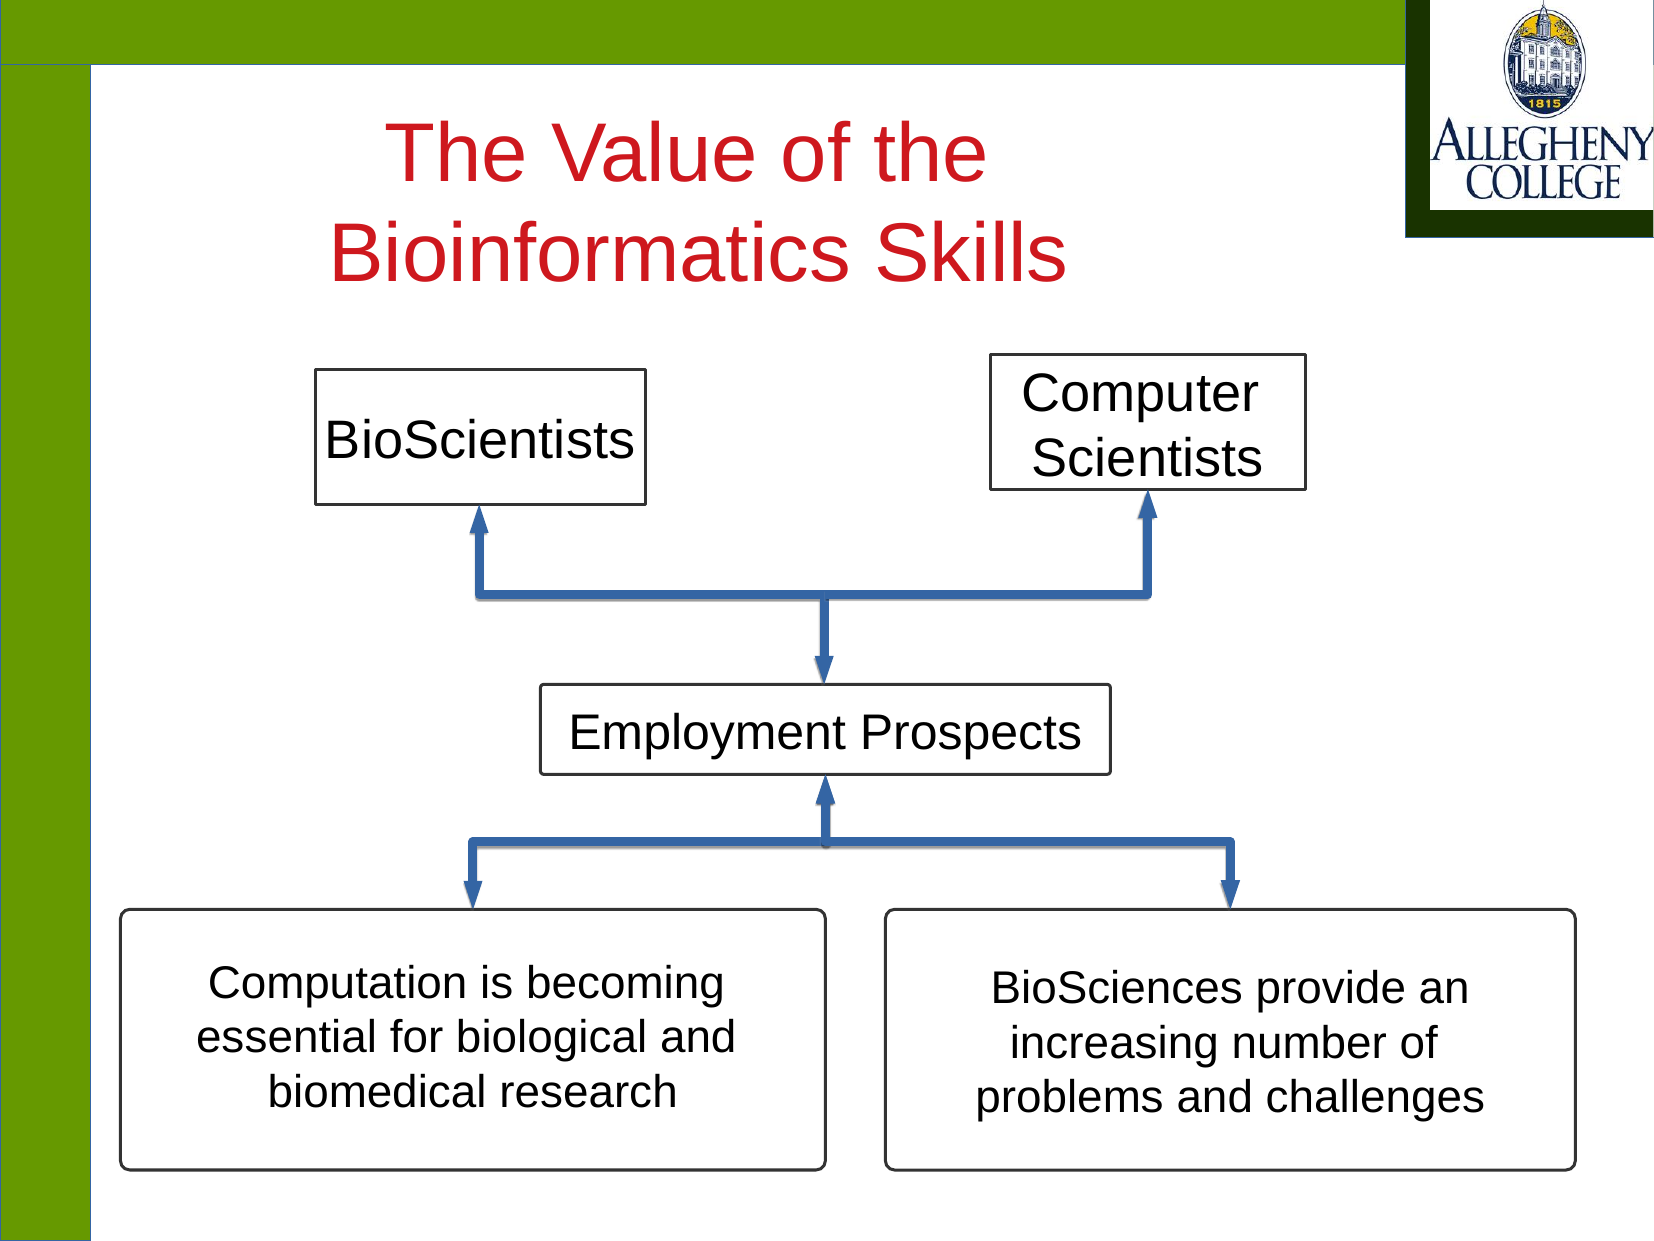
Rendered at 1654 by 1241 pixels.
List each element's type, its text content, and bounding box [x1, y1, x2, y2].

text_box BioSciences provide an increasing number of problems and challenges [885, 909, 1576, 1171]
text_box Employment Prospects [540, 684, 1111, 775]
text_box Computation is becoming essential for biological and biomedical research [120, 909, 826, 1171]
text_box [0, 0, 1654, 1241]
picture [1430, 0, 1654, 210]
text_box The Value of the Bioinformatics Skills [256, 95, 1142, 302]
text_box Computer Scientists [990, 354, 1306, 490]
text_box BioScientists [315, 369, 646, 505]
